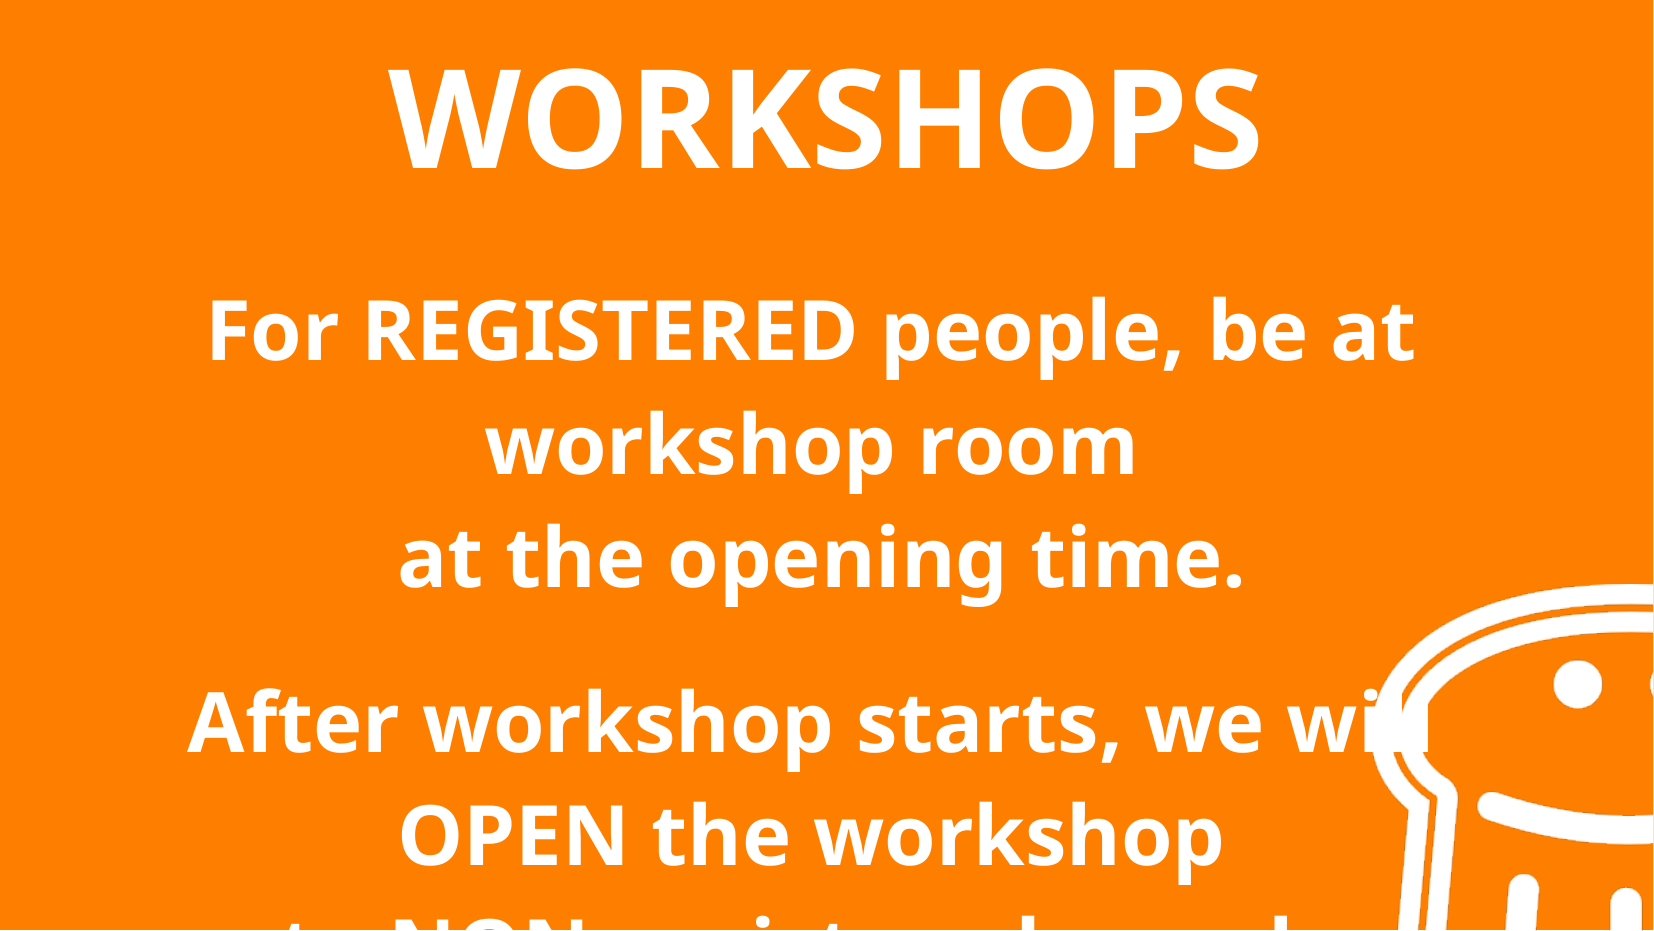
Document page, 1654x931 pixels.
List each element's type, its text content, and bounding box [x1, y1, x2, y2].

title For REGISTERED people, be at workshop room at the opening time. After workshop starts, we will OPEN the workshop to NON registered people if seats are available. [59, 271, 1587, 931]
picture [1587, 584, 1654, 931]
title WORKSHOPS [82, 37, 1571, 193]
